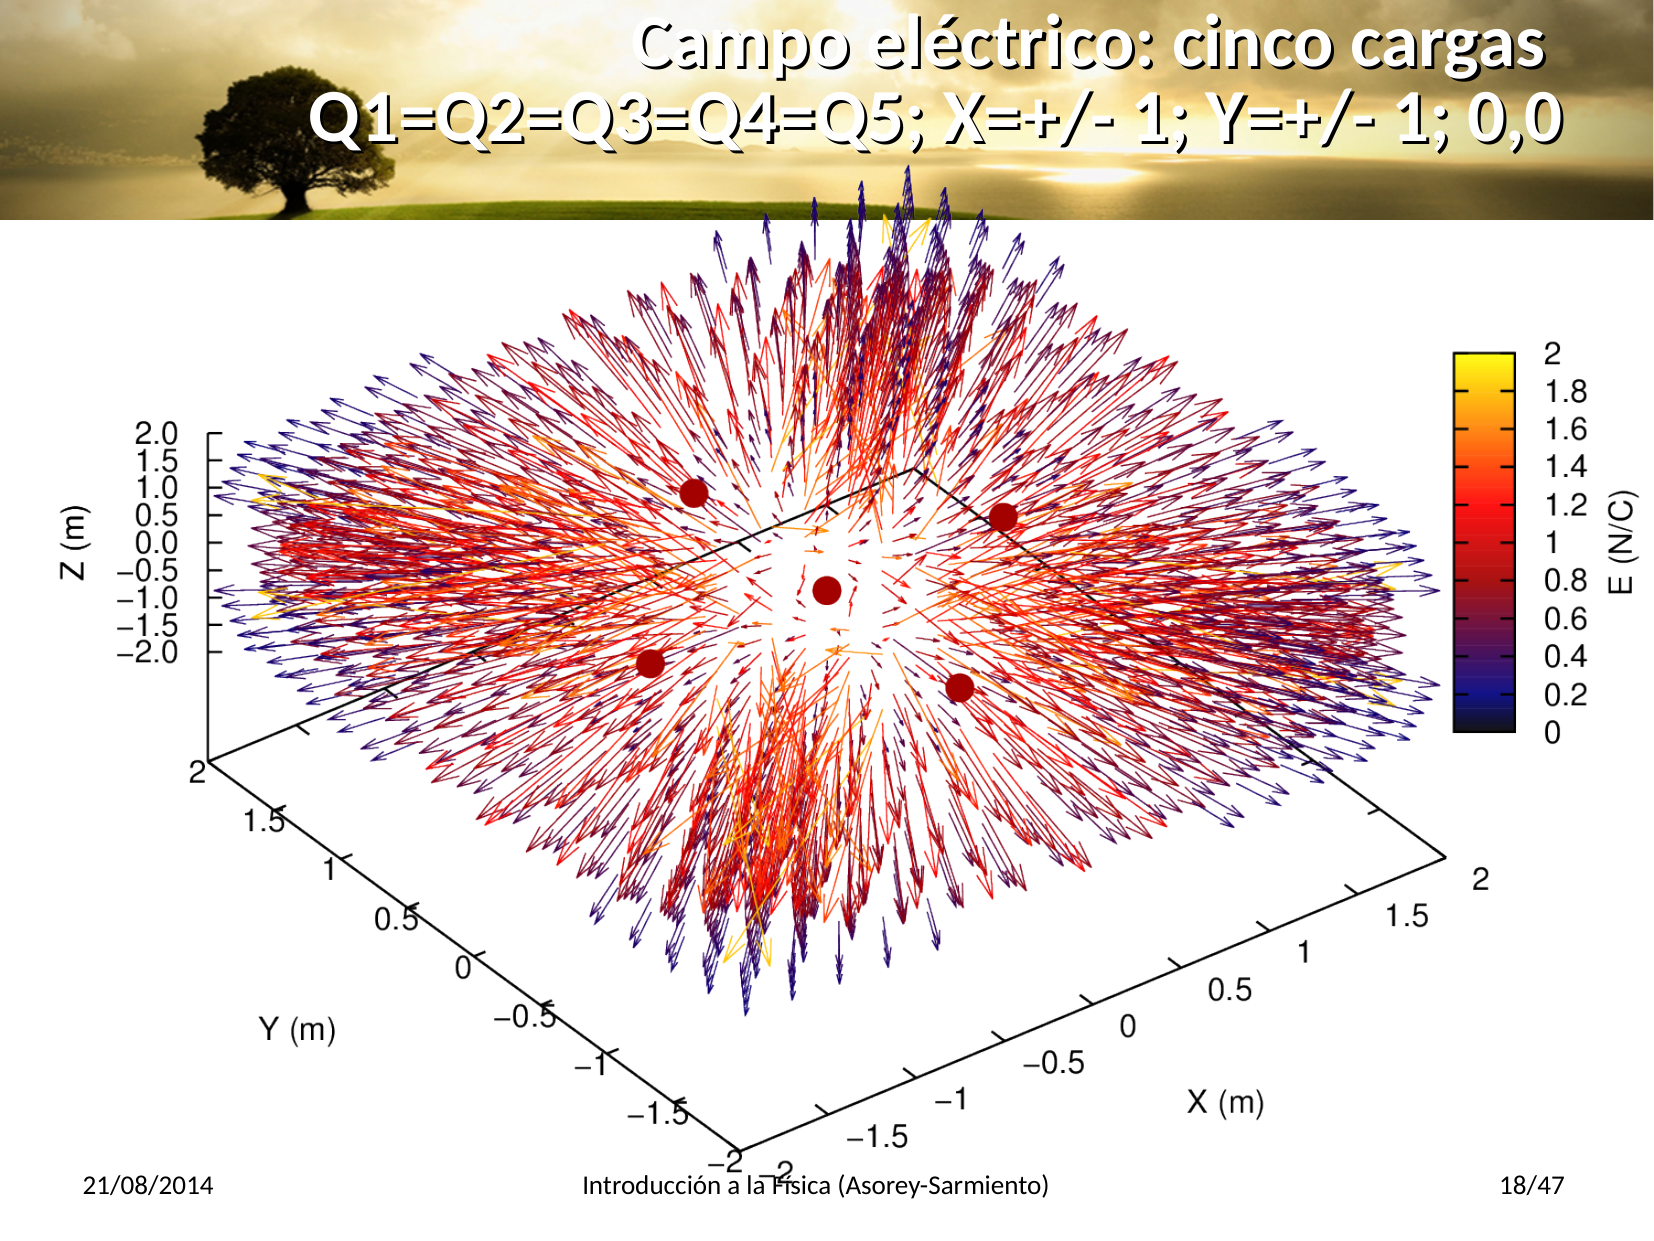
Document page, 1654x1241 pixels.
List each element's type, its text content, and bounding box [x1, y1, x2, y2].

picture [0, 0, 1654, 1241]
title Campo eléctrico: cinco cargas Q1=Q2=Q3=Q4=Q5; X=+/- 1; Y=+/- 1; 0,0 [75, 0, 1564, 82]
